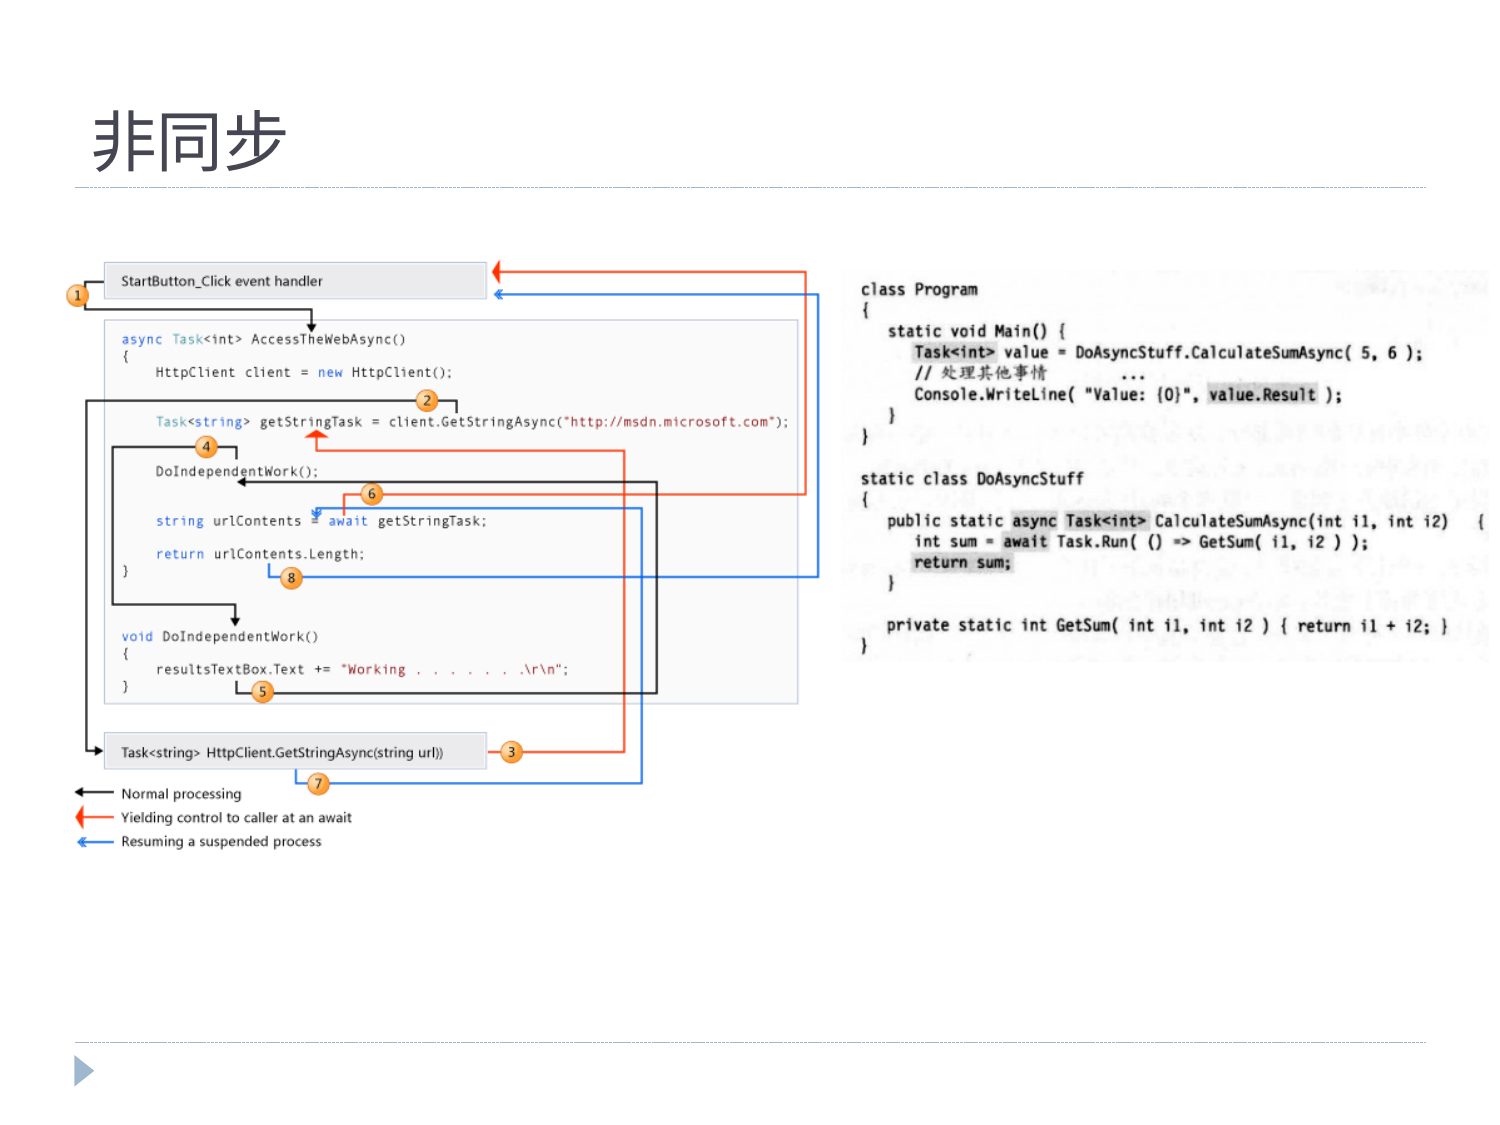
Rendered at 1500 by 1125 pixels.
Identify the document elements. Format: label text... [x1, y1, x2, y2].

title 非同步 [75, 25, 1426, 188]
picture [841, 270, 1489, 662]
picture [64, 257, 827, 886]
